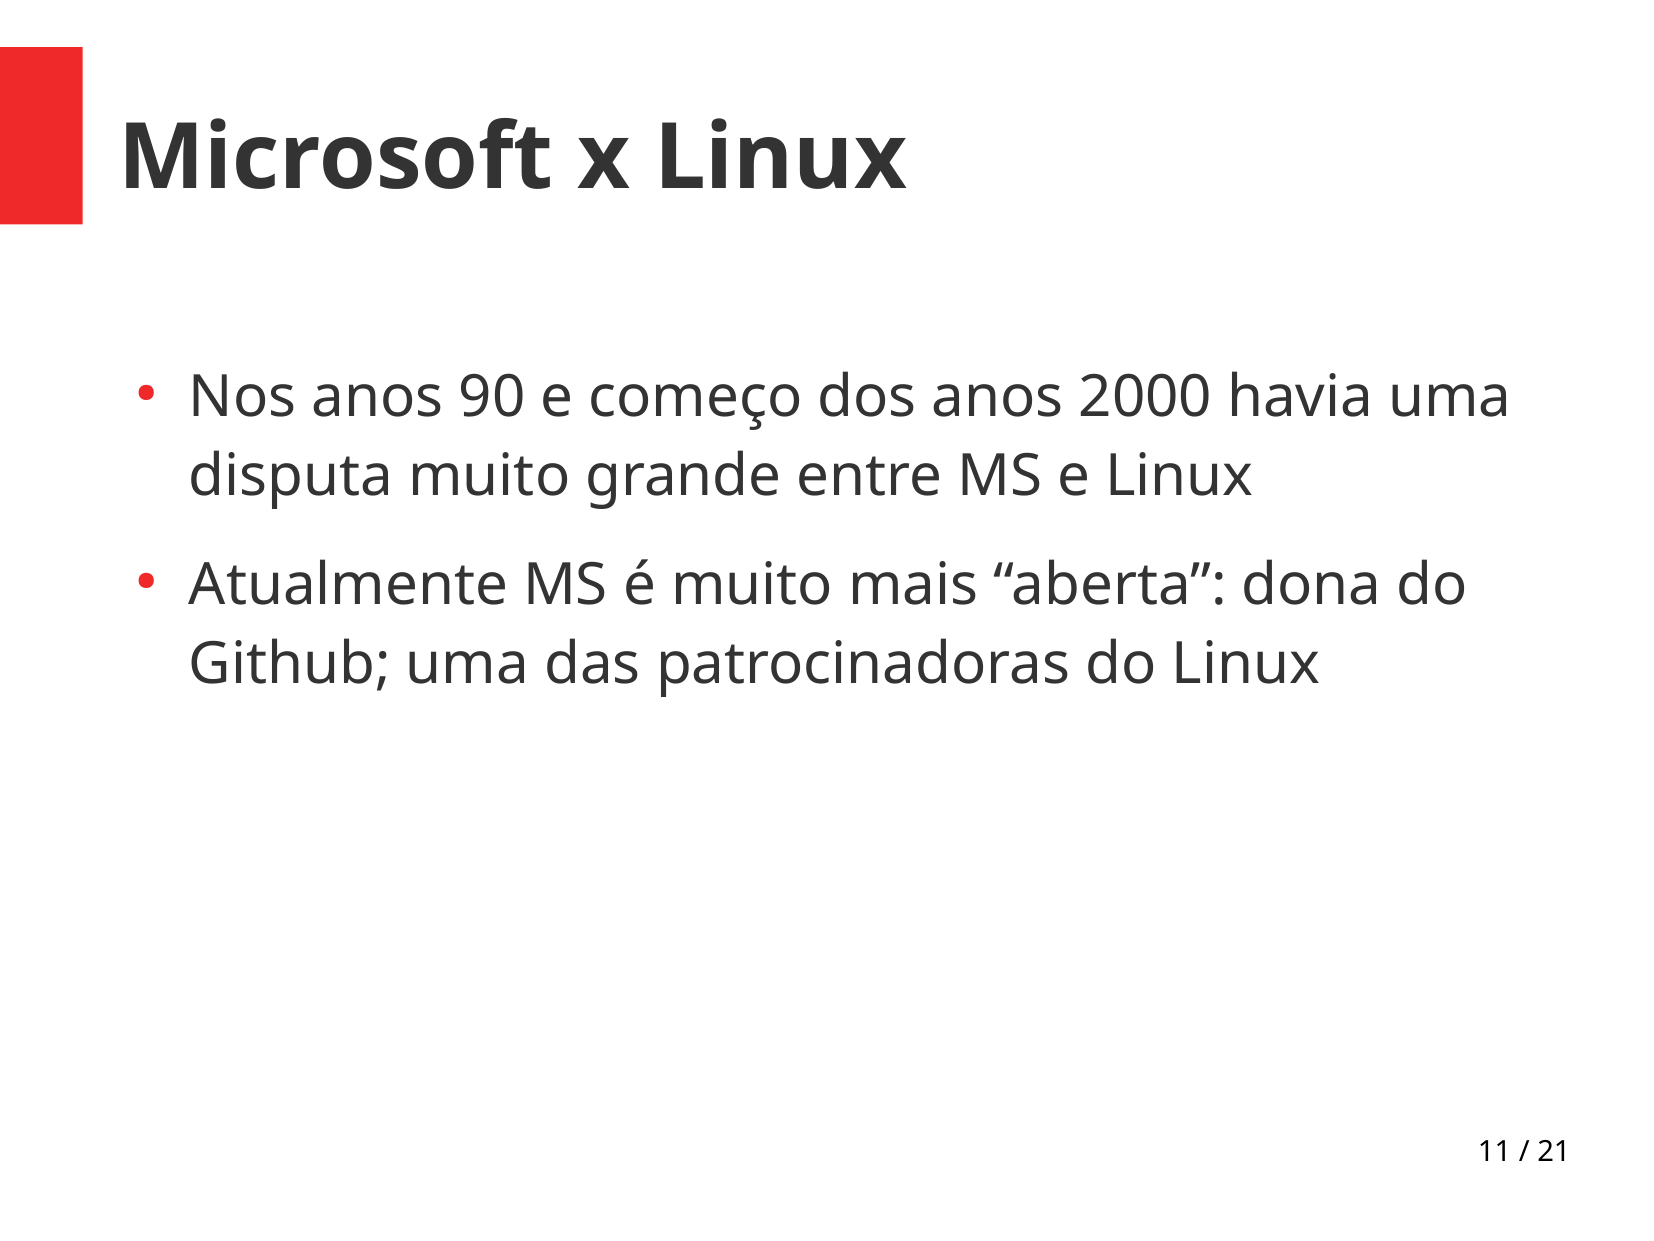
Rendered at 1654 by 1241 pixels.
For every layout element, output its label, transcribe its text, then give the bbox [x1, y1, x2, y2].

title Microsoft x Linux [118, 49, 1571, 257]
list Nos anos 90 e começo dos anos 2000 havia uma disputa muito grande entre MS e Linux Atualmente MS é muito mais “aberta”: dona do Github; uma das patrocinadoras do Linux [118, 354, 1536, 1074]
